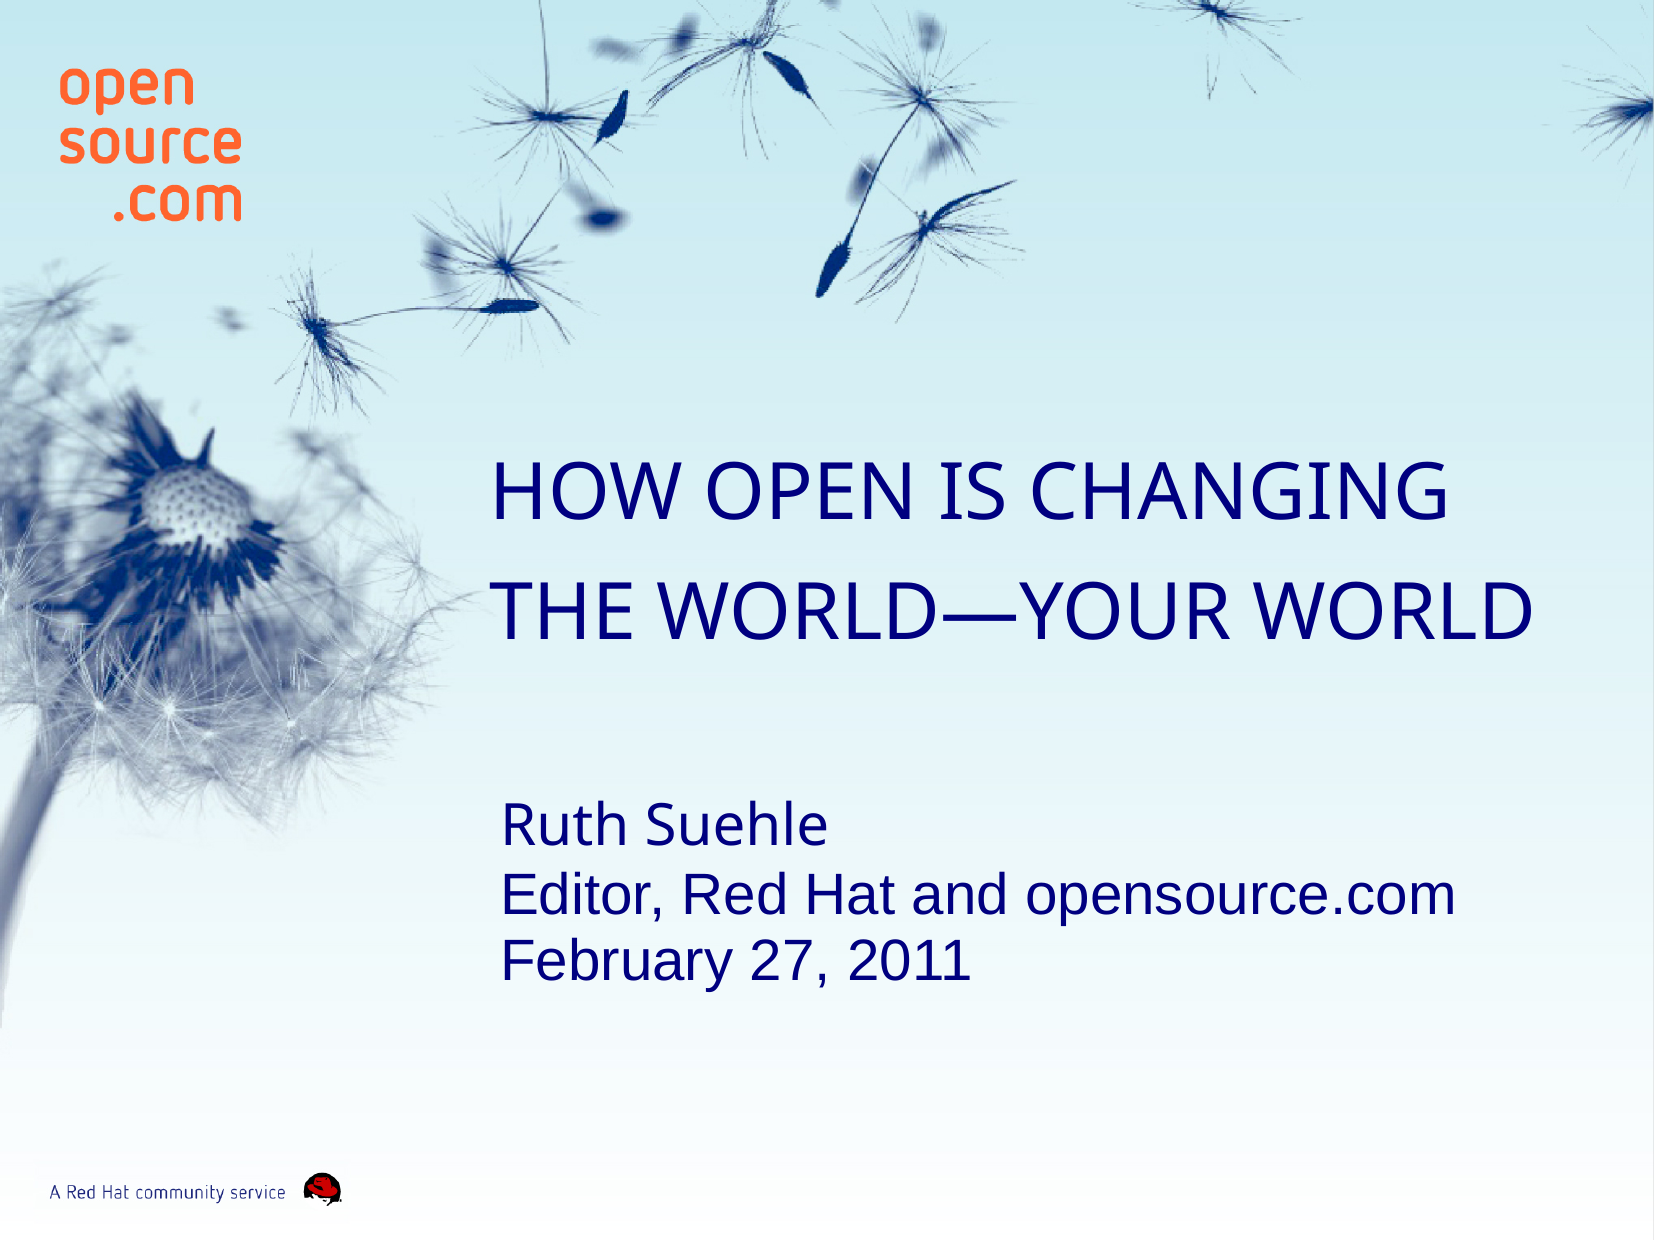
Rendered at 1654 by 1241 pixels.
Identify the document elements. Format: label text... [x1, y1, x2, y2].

text_box Ruth Suehle Editor, Red Hat and opensource.com February 27, 2011 [485, 735, 1576, 949]
picture [0, 0, 1654, 1241]
text_box HOW OPEN IS CHANGING THE WORLD—YOUR WORLD [475, 427, 1651, 640]
